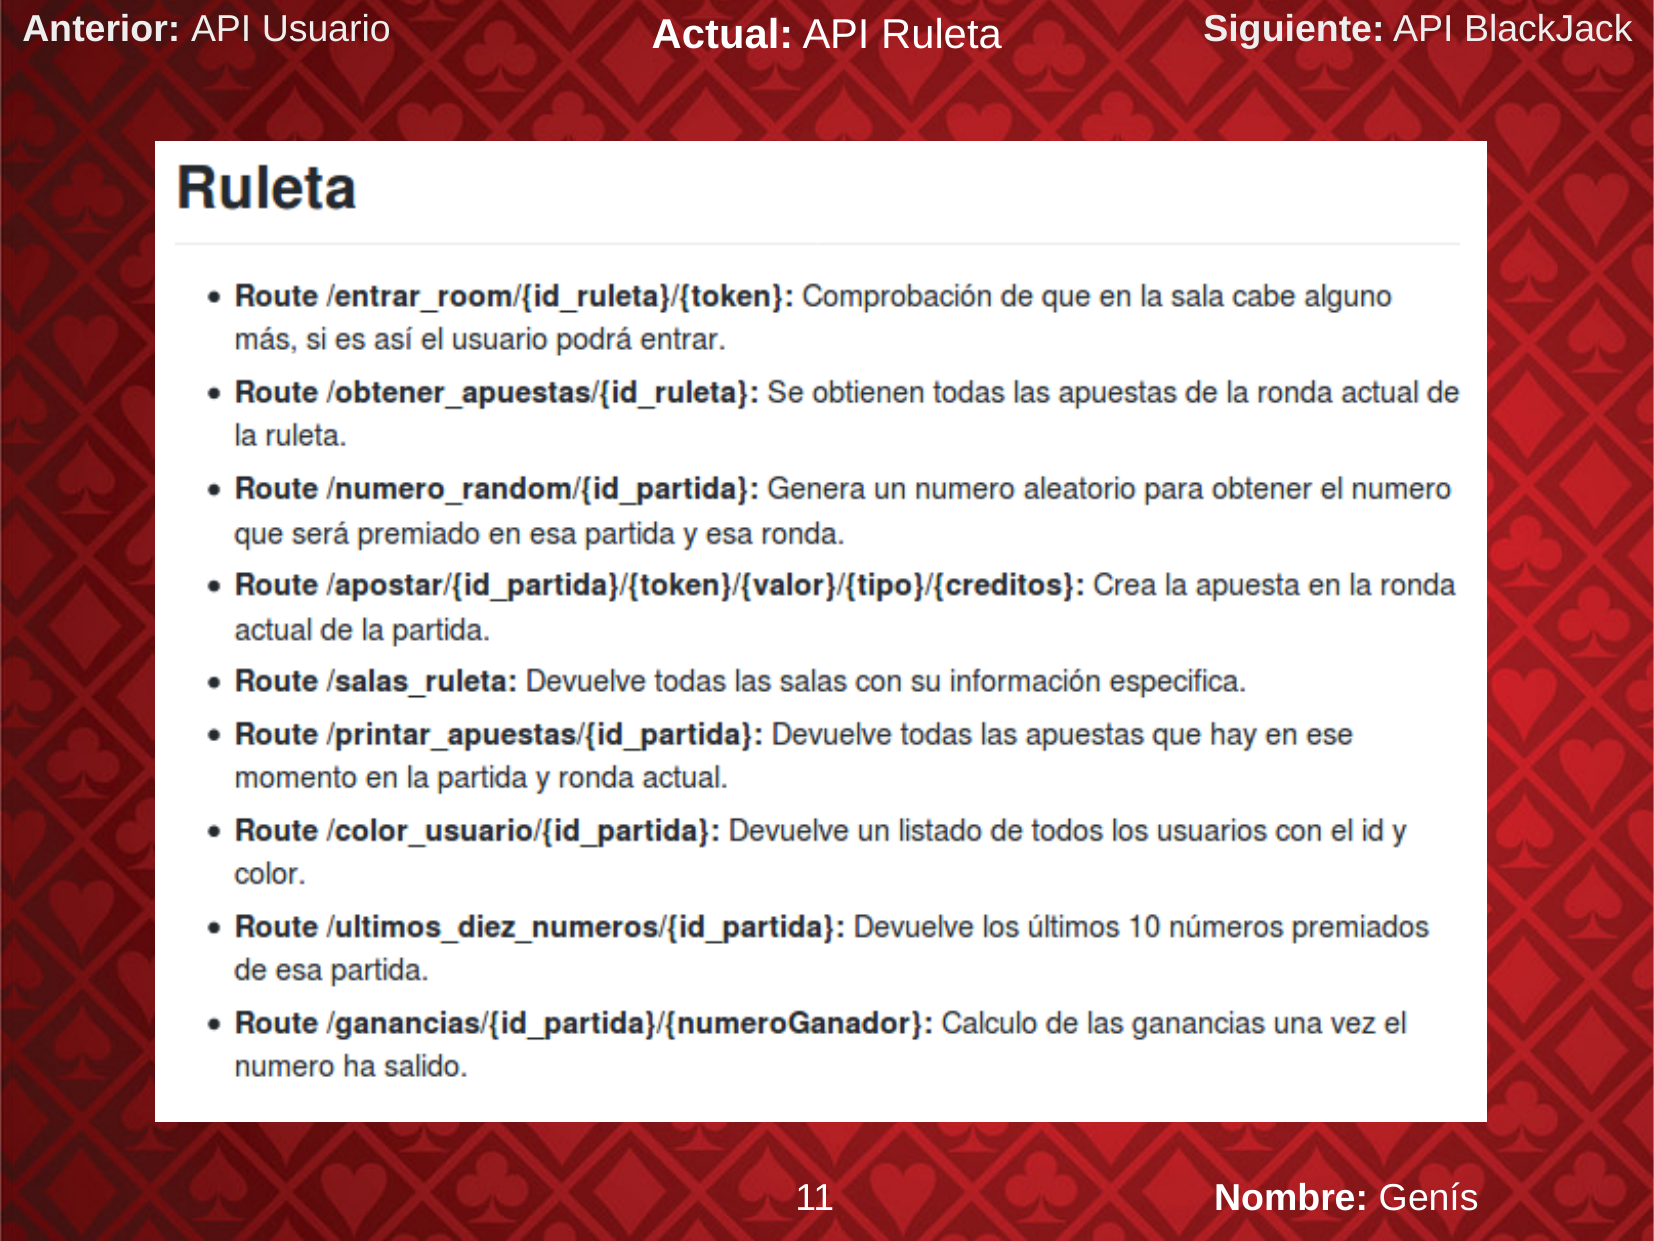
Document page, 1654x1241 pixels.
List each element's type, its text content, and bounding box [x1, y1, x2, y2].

text_box Anterior: API Usuario [11, 7, 402, 92]
text_box Actual: API Ruleta [555, 3, 1099, 71]
text_box Nombre: Genís [1062, 1169, 1630, 1227]
text_box 11 [531, 1169, 1062, 1227]
picture [0, 0, 1654, 1241]
text_box Siguiente: API BlackJack [1192, 7, 1654, 92]
